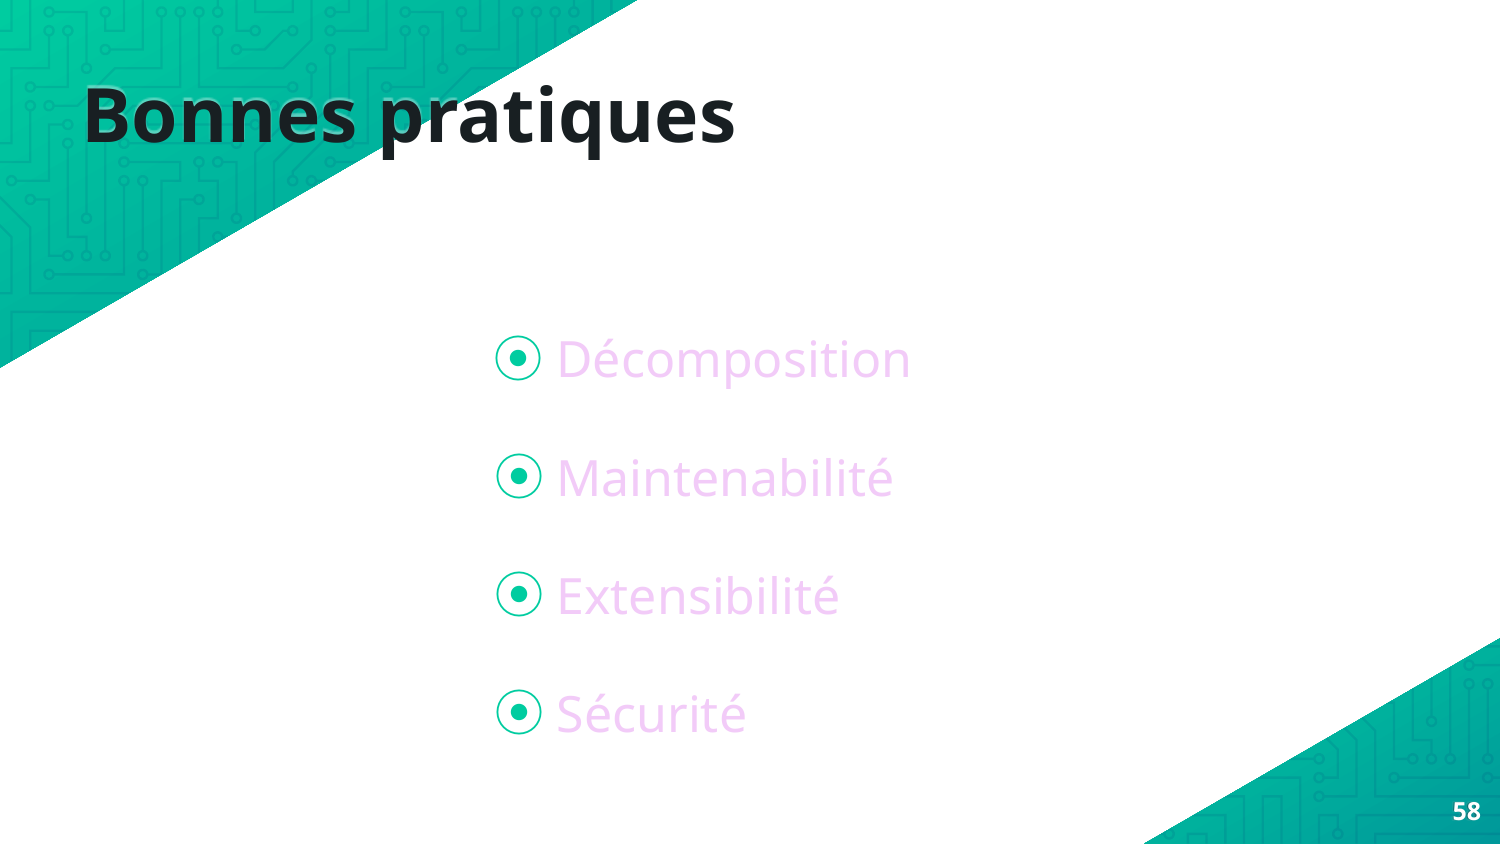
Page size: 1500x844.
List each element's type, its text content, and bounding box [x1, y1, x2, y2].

title Bonnes pratiques [81, 78, 1301, 160]
list Extensibilité [481, 555, 945, 642]
slide_number <numéro> [1391, 779, 1482, 844]
list Décomposition [481, 318, 945, 406]
list Sécurité [481, 673, 945, 760]
list Maintenabilité [481, 437, 945, 524]
